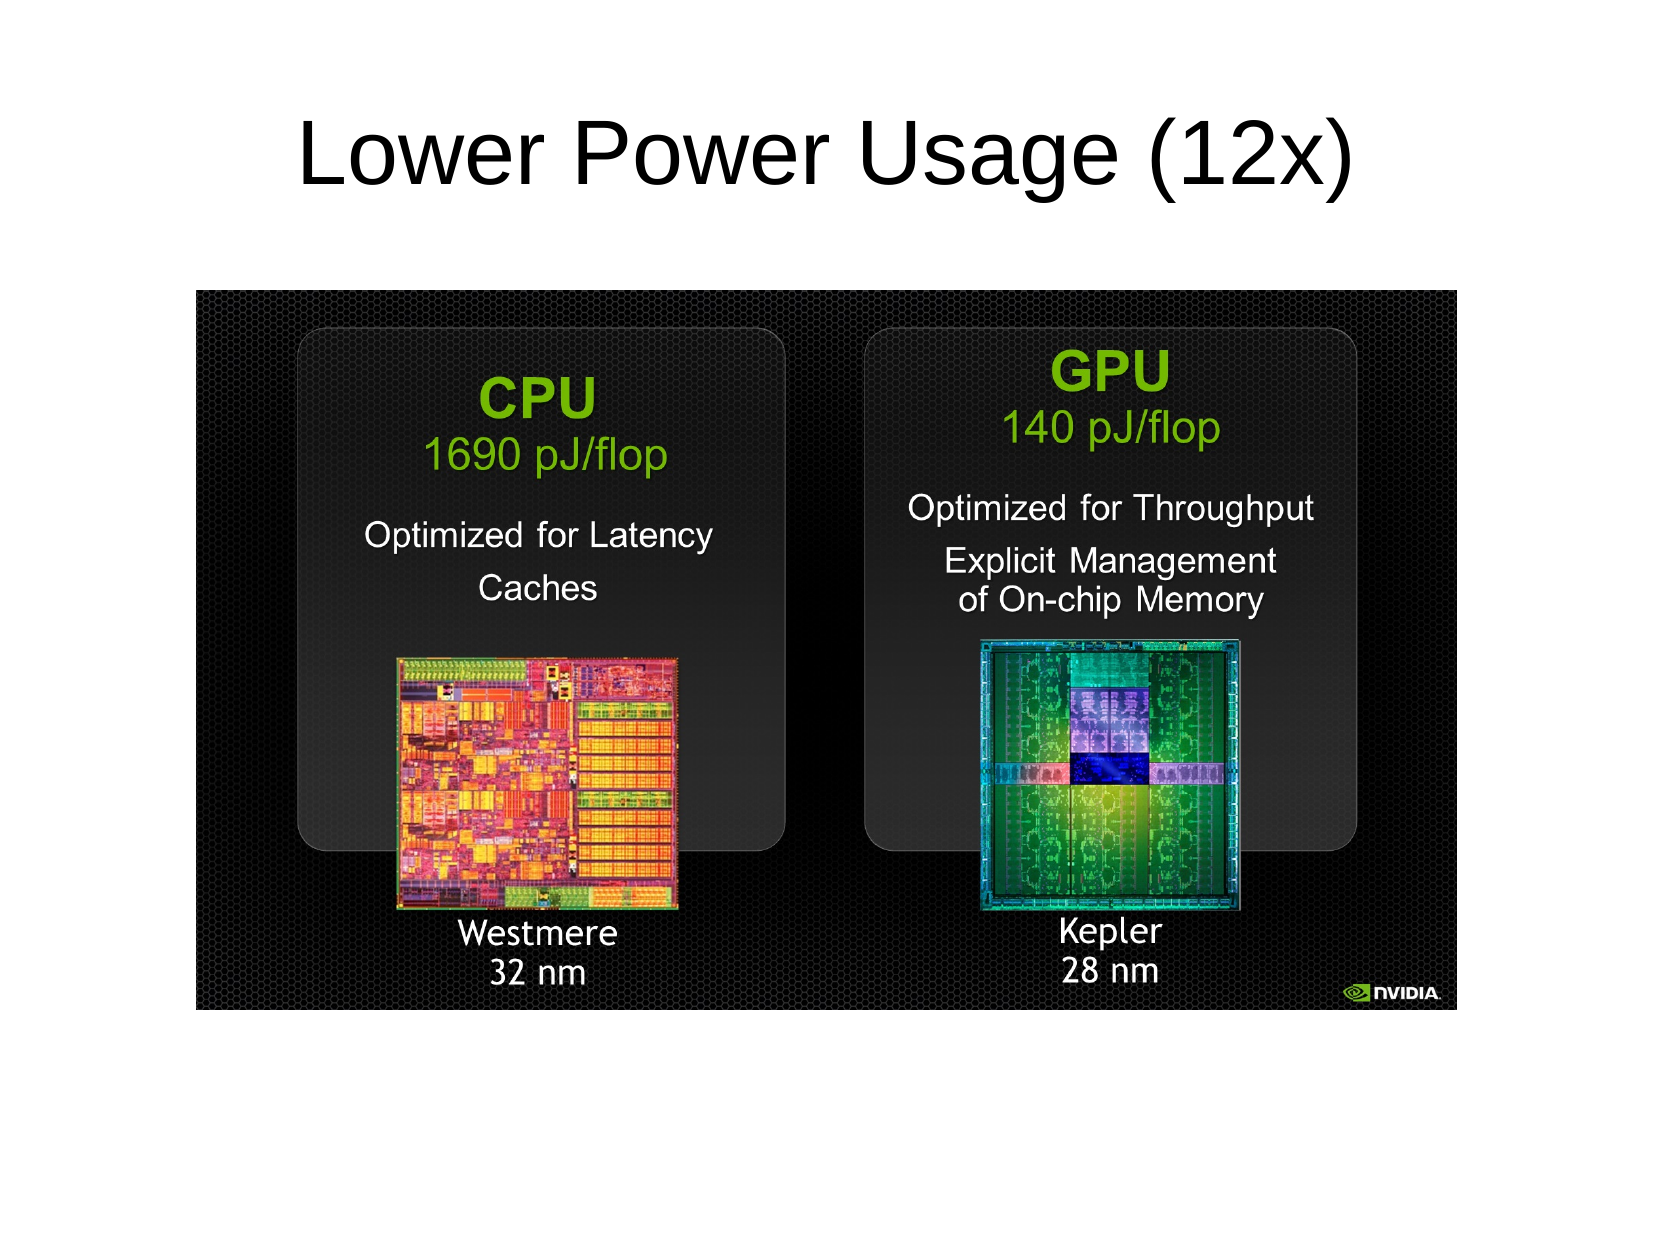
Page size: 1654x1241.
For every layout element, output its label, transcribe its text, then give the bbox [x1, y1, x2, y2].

title Lower Power Usage (12x) [82, 49, 1571, 257]
picture [196, 290, 1457, 1010]
